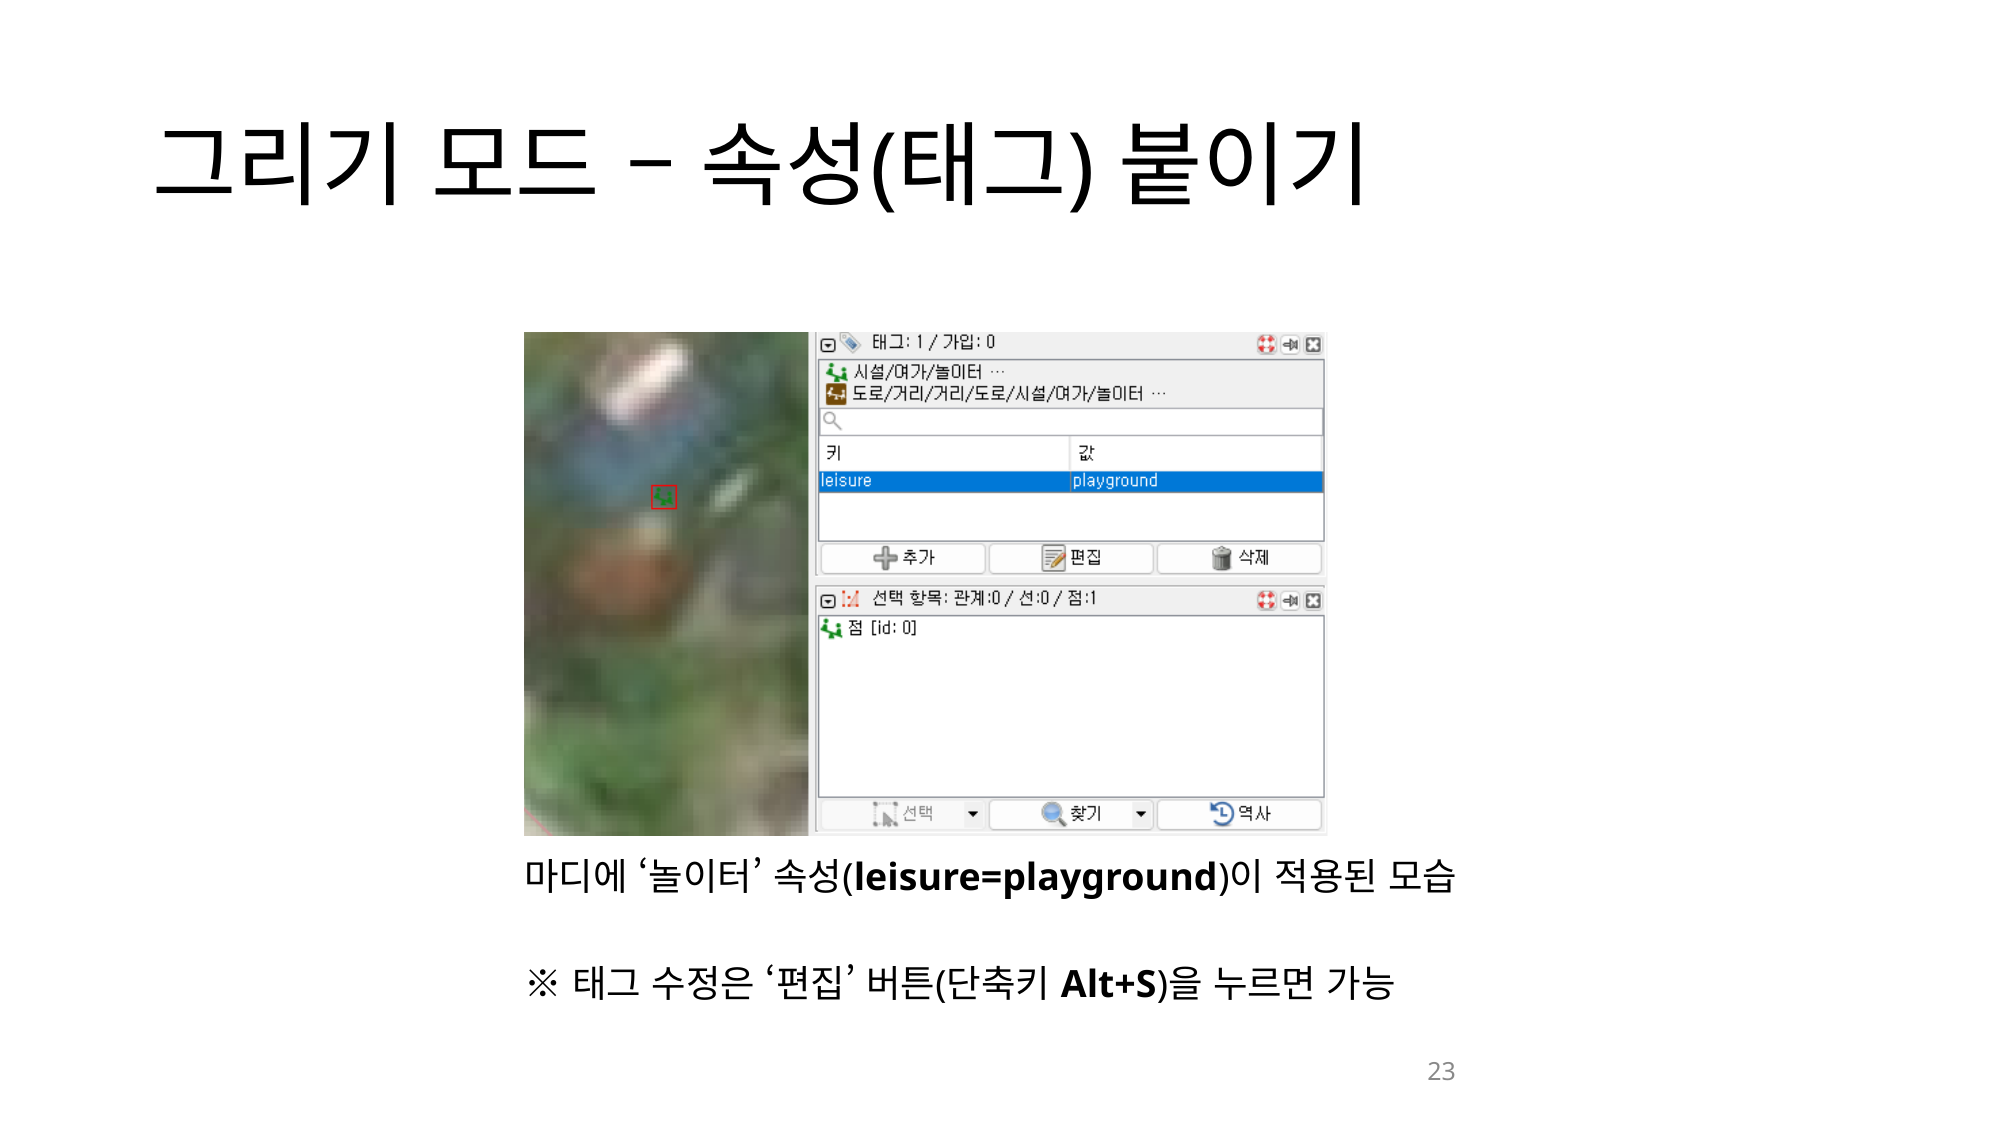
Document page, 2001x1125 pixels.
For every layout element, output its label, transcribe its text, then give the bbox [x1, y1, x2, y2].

text_box <숫자> [1412, 1042, 1863, 1103]
title 그리기 모드 – 속성(태그) 붙이기 [137, 59, 1863, 278]
picture [524, 332, 1329, 835]
text_box 마디에 ‘놀이터’ 속성(leisure=playground)이 적용된 모습 ※ 태그 수정은 ‘편집’ 버튼(단축키 Alt+S)을 누르면 가능 [524, 835, 1434, 1013]
